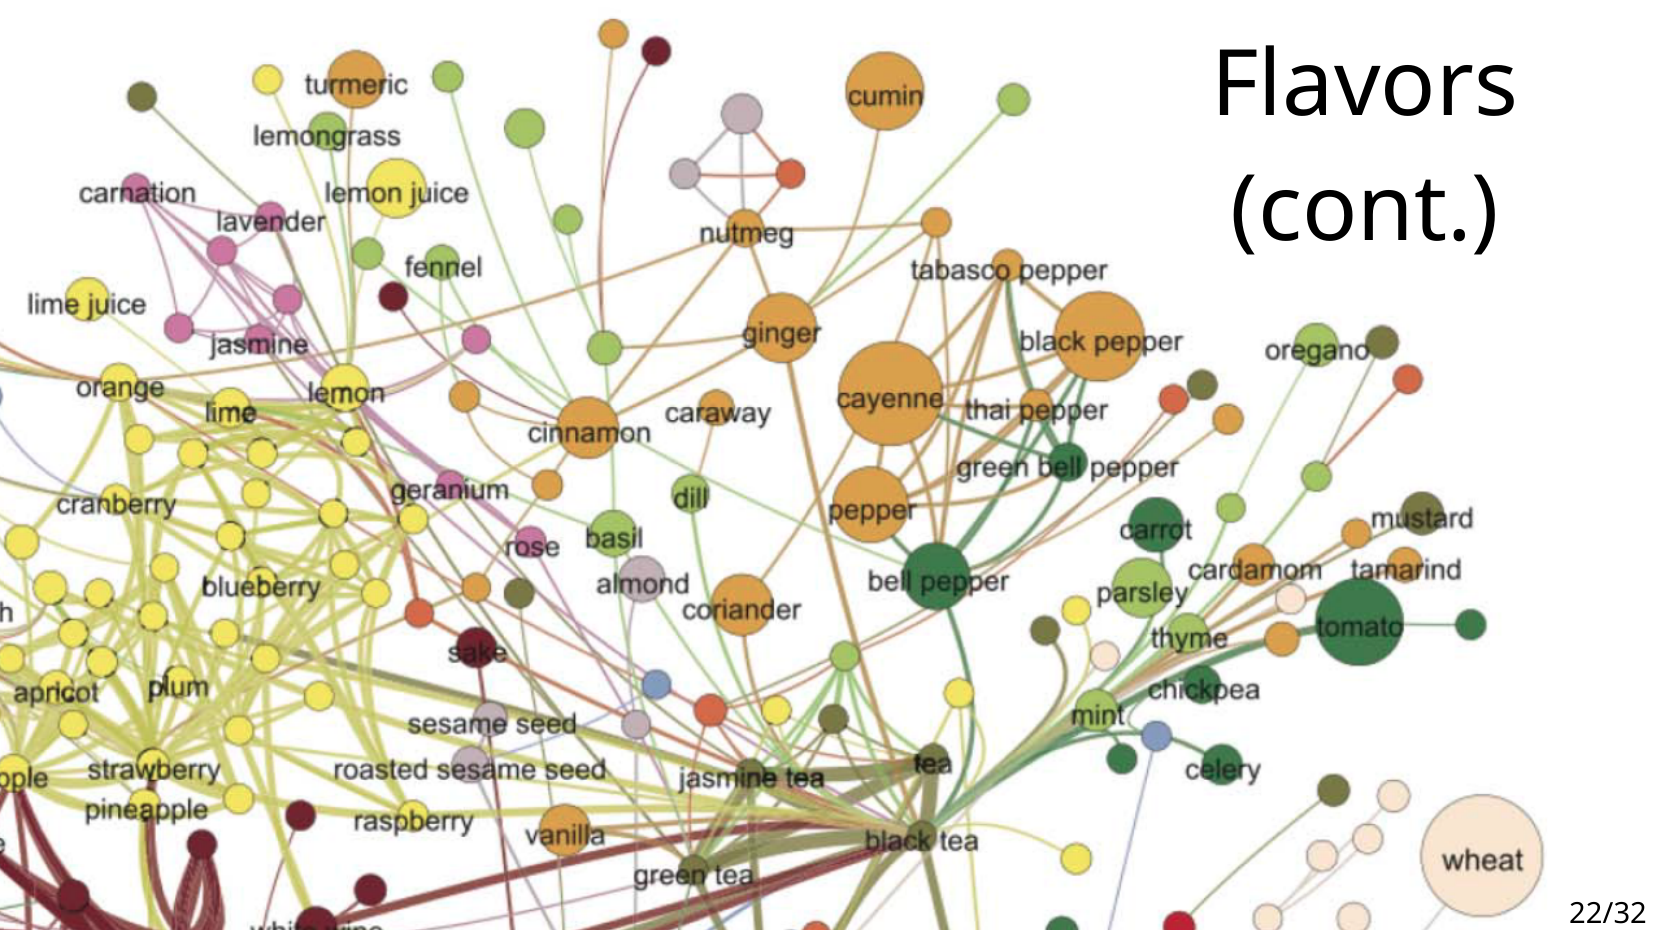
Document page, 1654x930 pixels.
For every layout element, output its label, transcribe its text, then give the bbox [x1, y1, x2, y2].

picture [0, 6, 1561, 930]
title Flavors (cont.) [1110, 13, 1621, 272]
